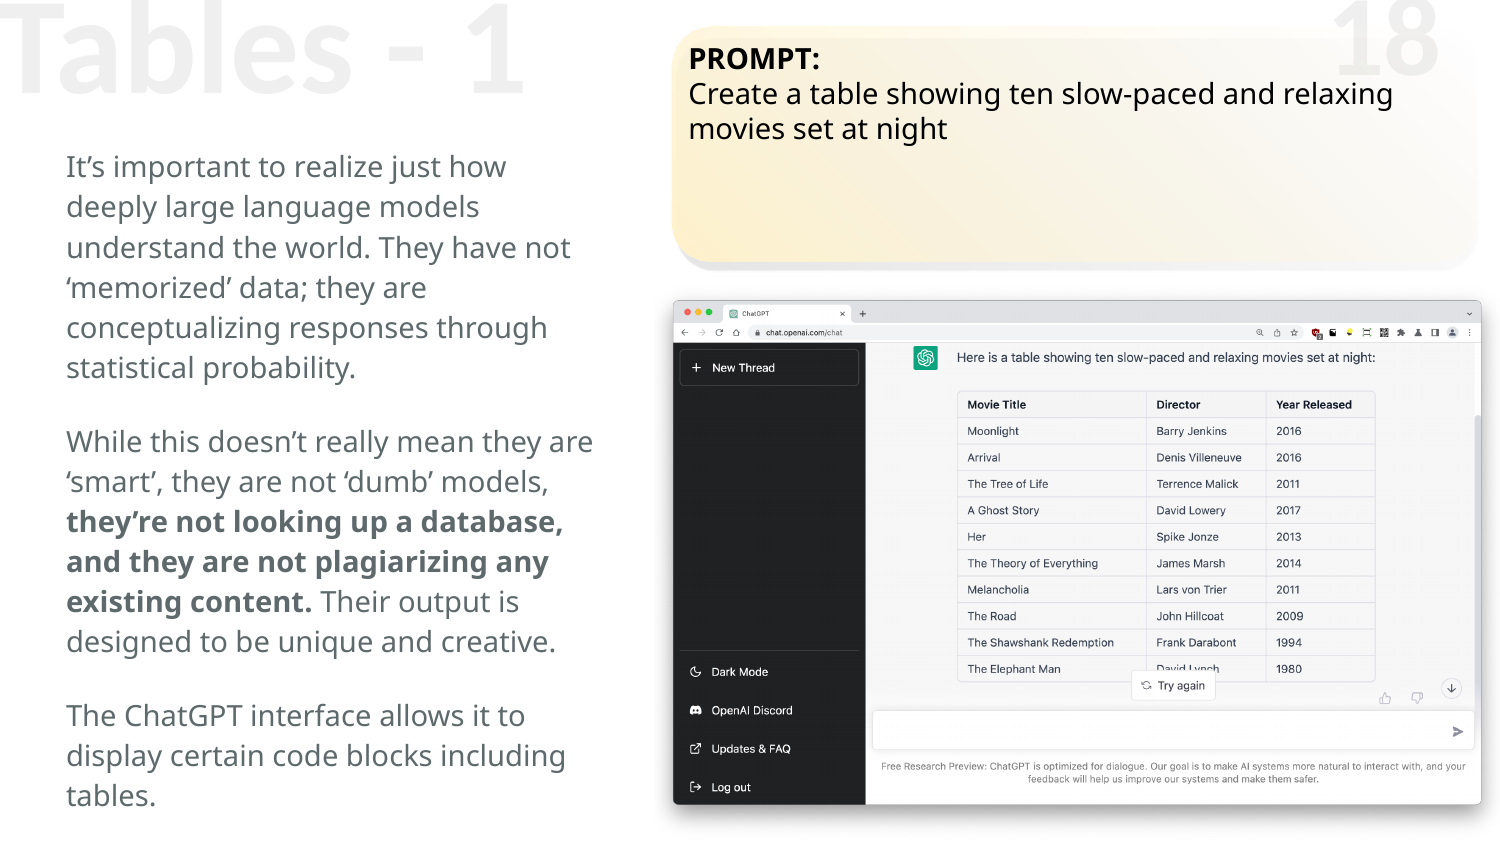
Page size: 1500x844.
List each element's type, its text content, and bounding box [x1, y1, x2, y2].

picture [654, 280, 1500, 844]
list It’s important to realize just how deeply large language models understand the world. They have not ‘memorized’ data; they are conceptualizing responses through statistical probability. While this doesn’t really mean they are ‘smart’, they are not ‘dumb’ models, they’re not looking up a database, and they are not plagiarizing any existing content. Their output is designed to be unique and creative. The ChatGPT interface allows it to display certain code blocks including tables. [51, 128, 615, 811]
title Tables - 1 [0, 0, 1435, 91]
subtitle Create a table showing ten slow-paced and relaxing movies set at night [673, 60, 1471, 251]
